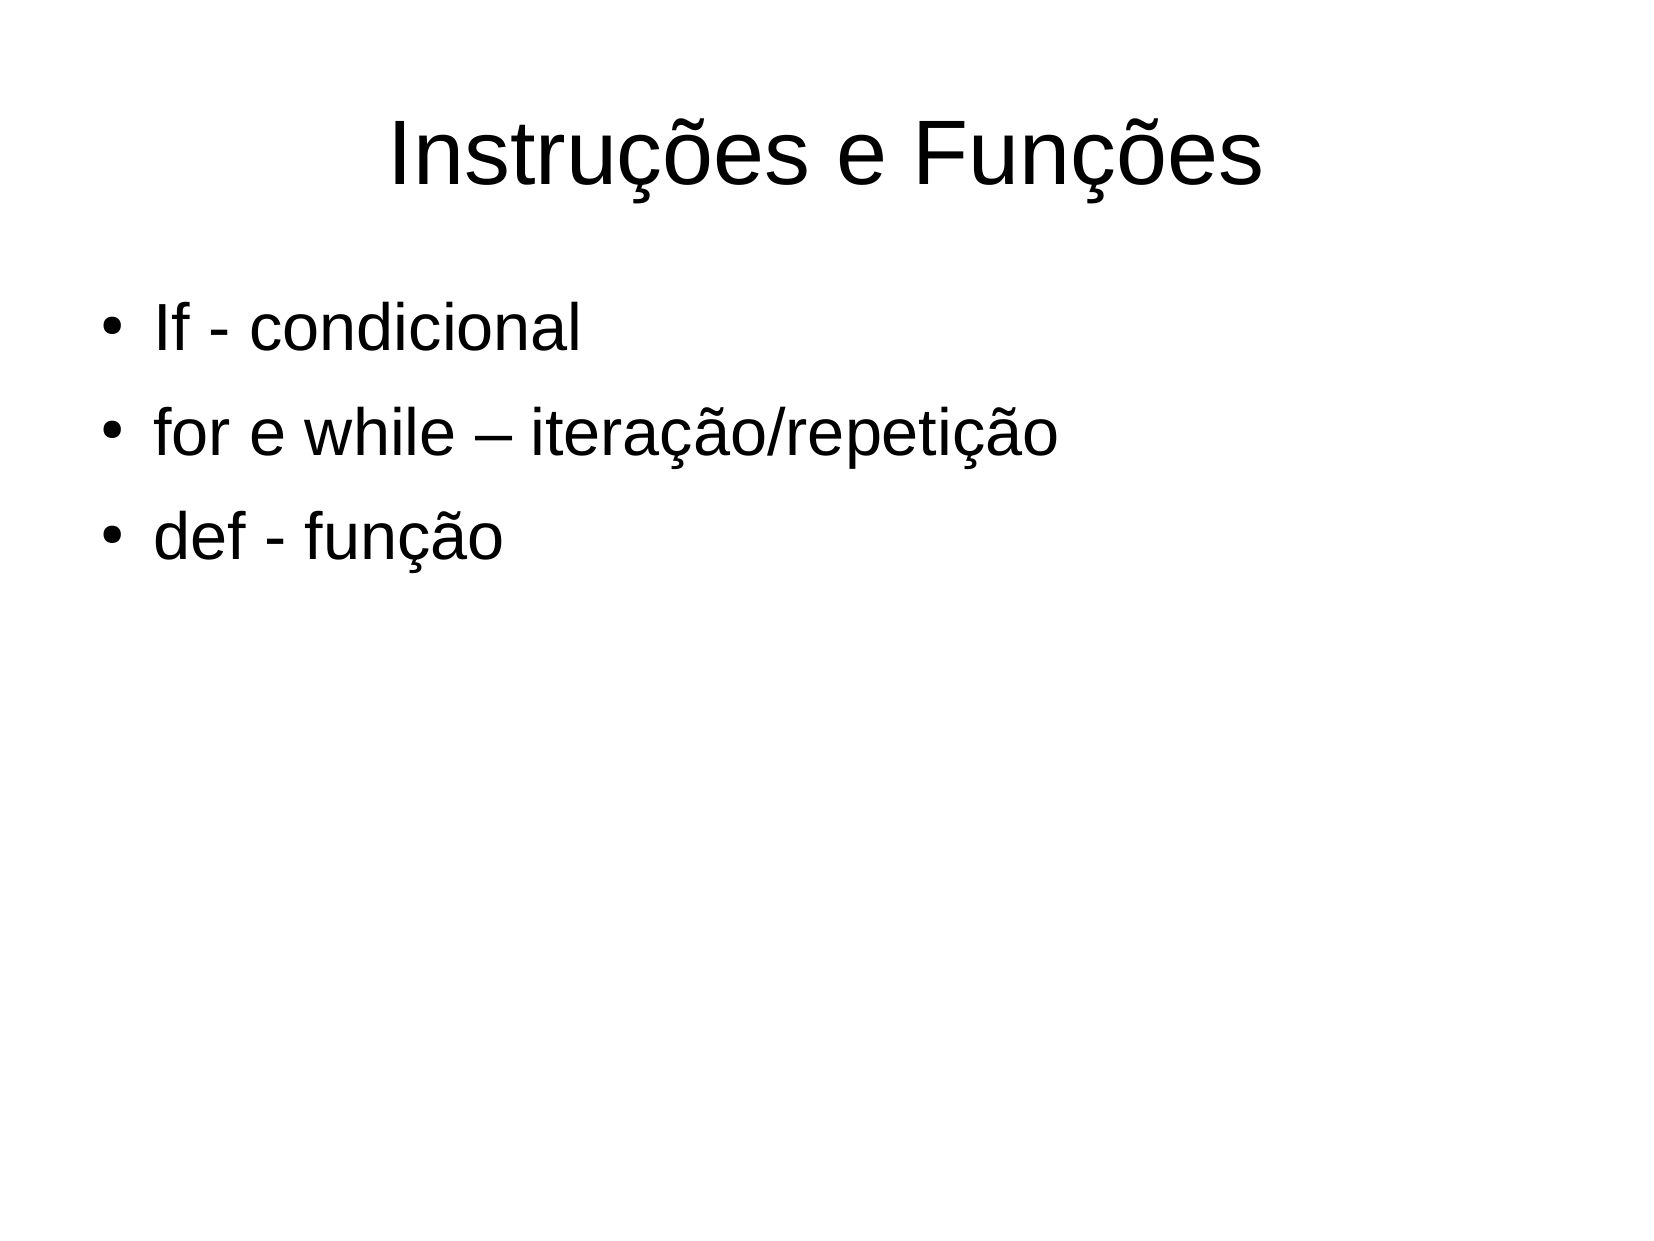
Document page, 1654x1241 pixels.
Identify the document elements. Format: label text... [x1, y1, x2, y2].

list If - condicional for e while – iteração/repetição def - função [82, 290, 1571, 1010]
title Instruções e Funções [82, 49, 1571, 257]
